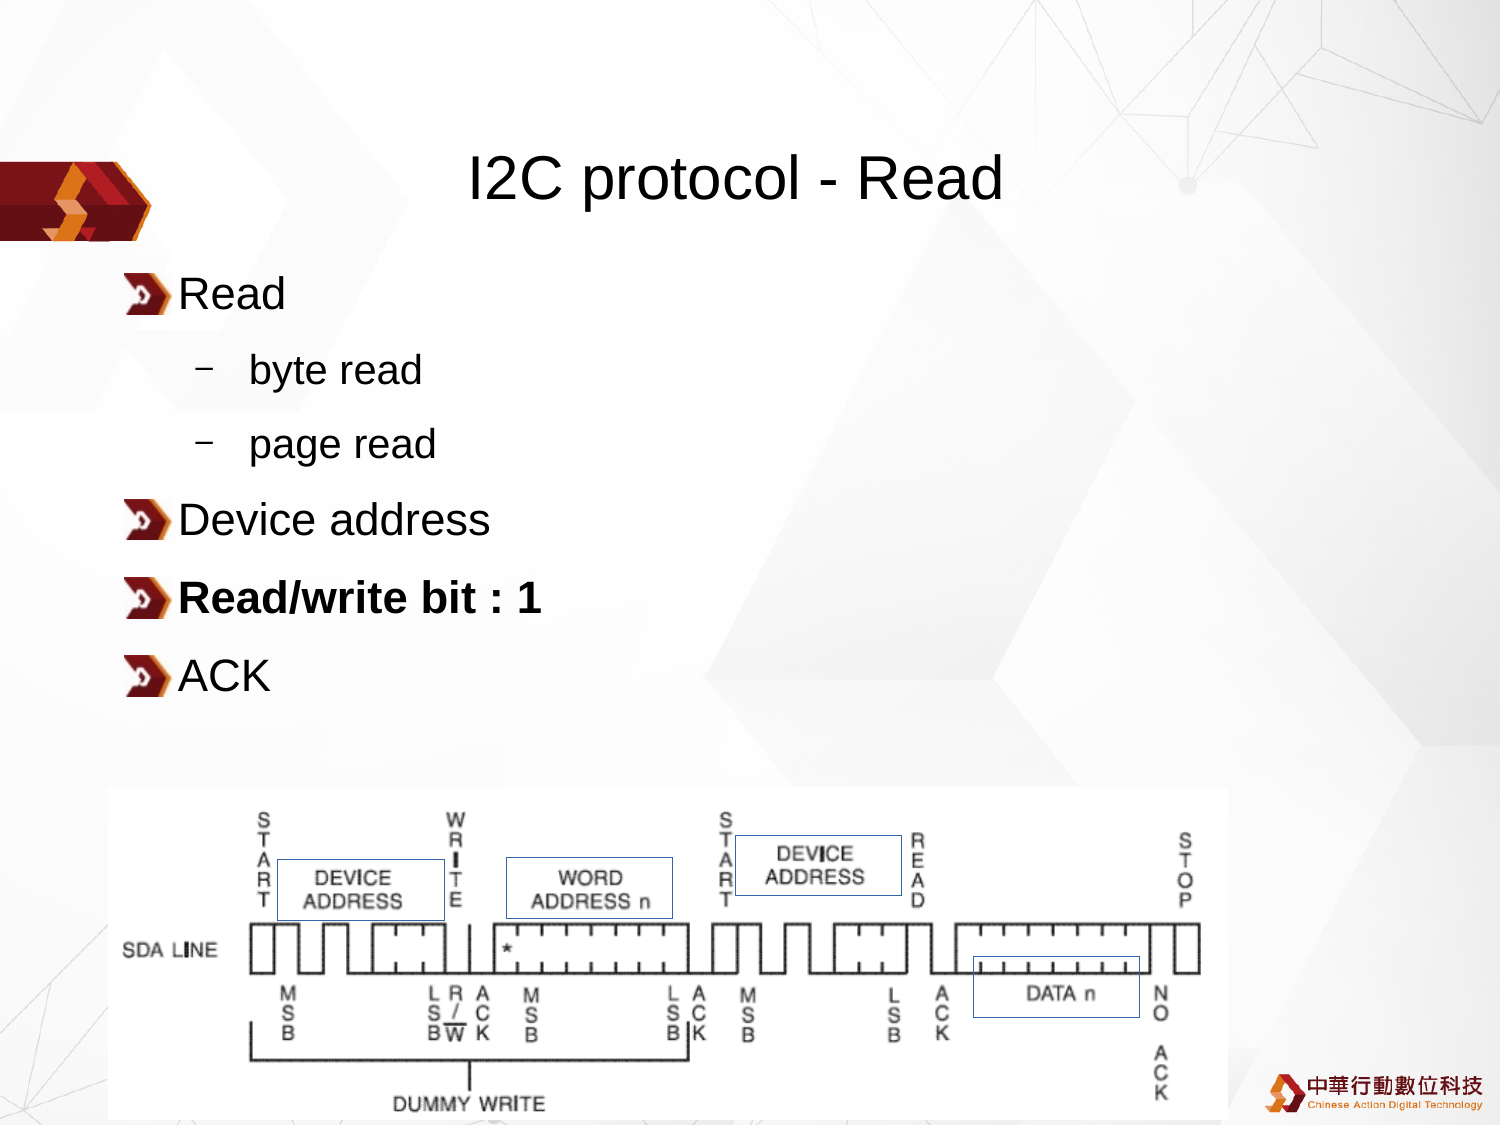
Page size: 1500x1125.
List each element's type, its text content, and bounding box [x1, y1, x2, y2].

picture [0, 0, 1500, 1125]
list Read byte read page read Device address Read/write bit : 1 ACK [107, 268, 1425, 782]
title I2C protocol - Read [107, 101, 1367, 255]
